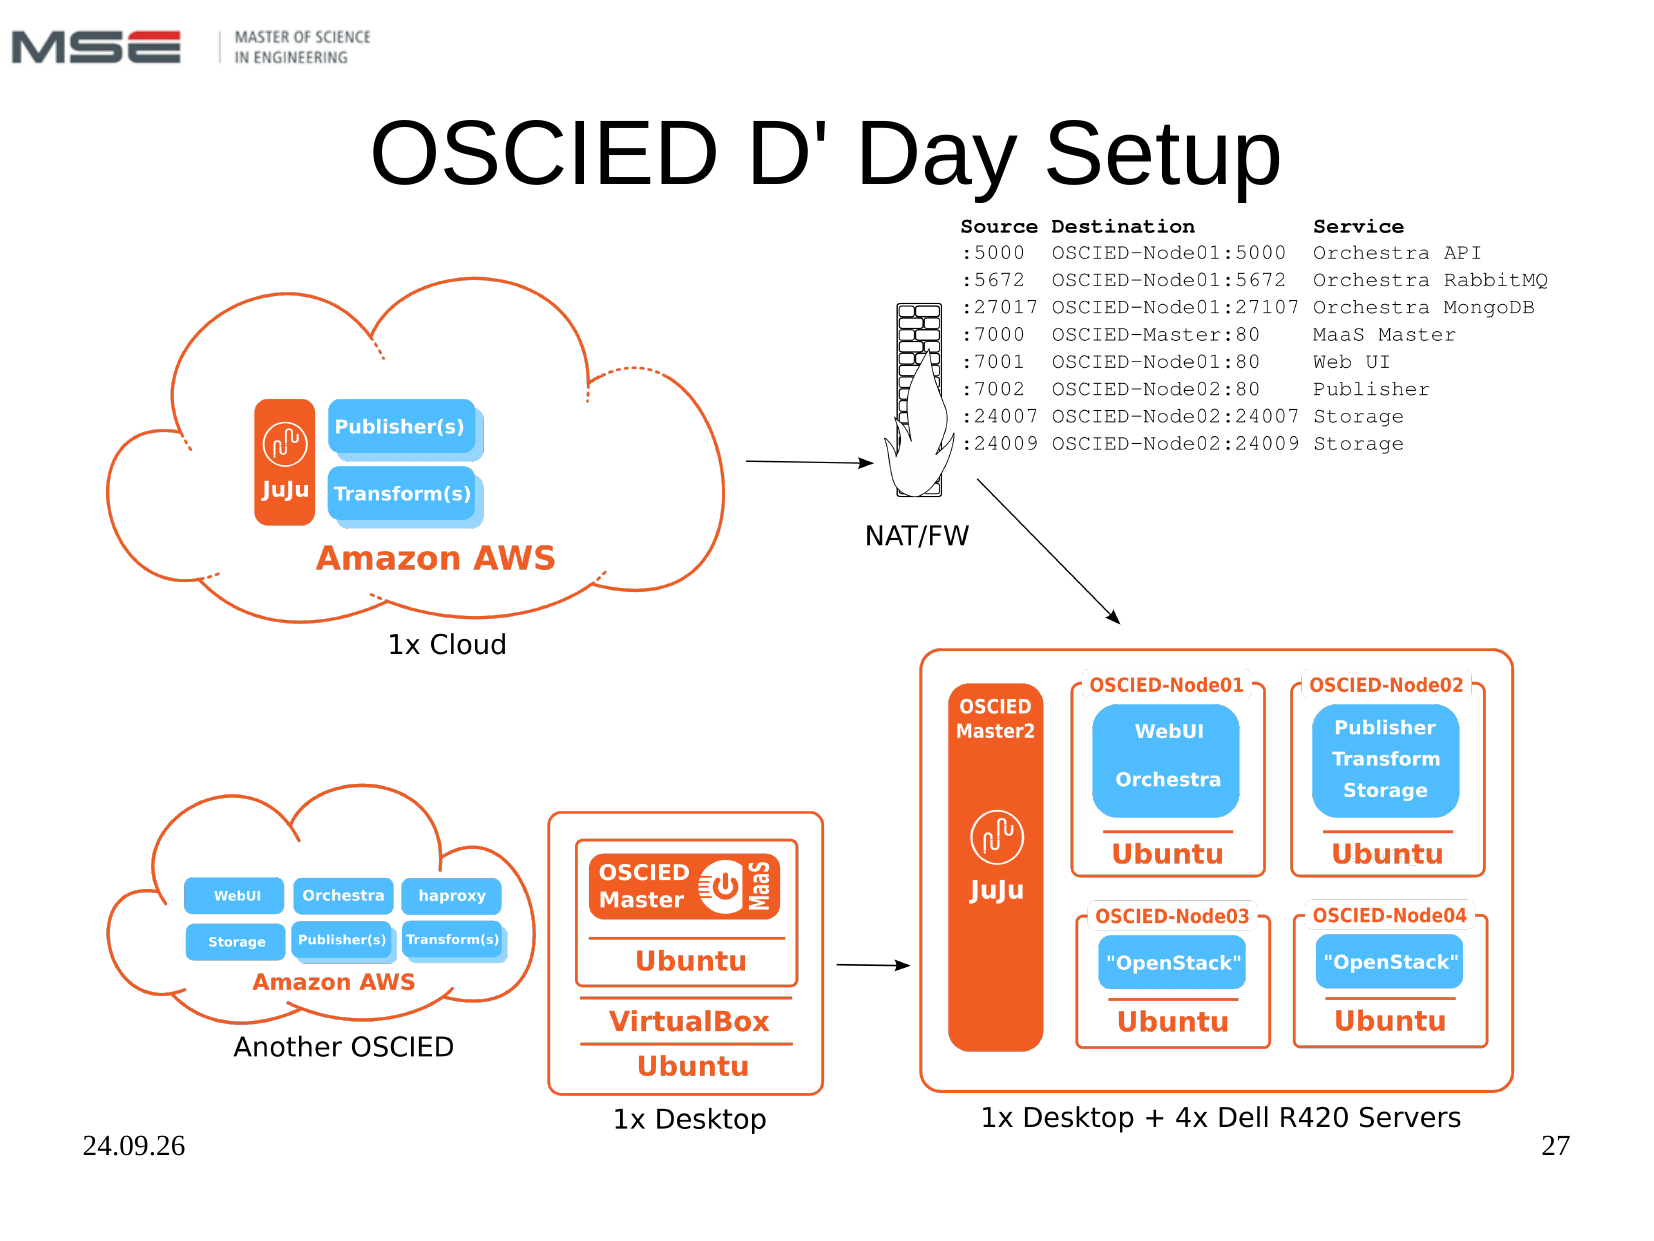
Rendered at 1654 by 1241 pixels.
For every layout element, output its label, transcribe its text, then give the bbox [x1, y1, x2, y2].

picture [106, 212, 1547, 1134]
title OSCIED D' Day Setup [82, 49, 1571, 257]
picture [3, 0, 402, 107]
